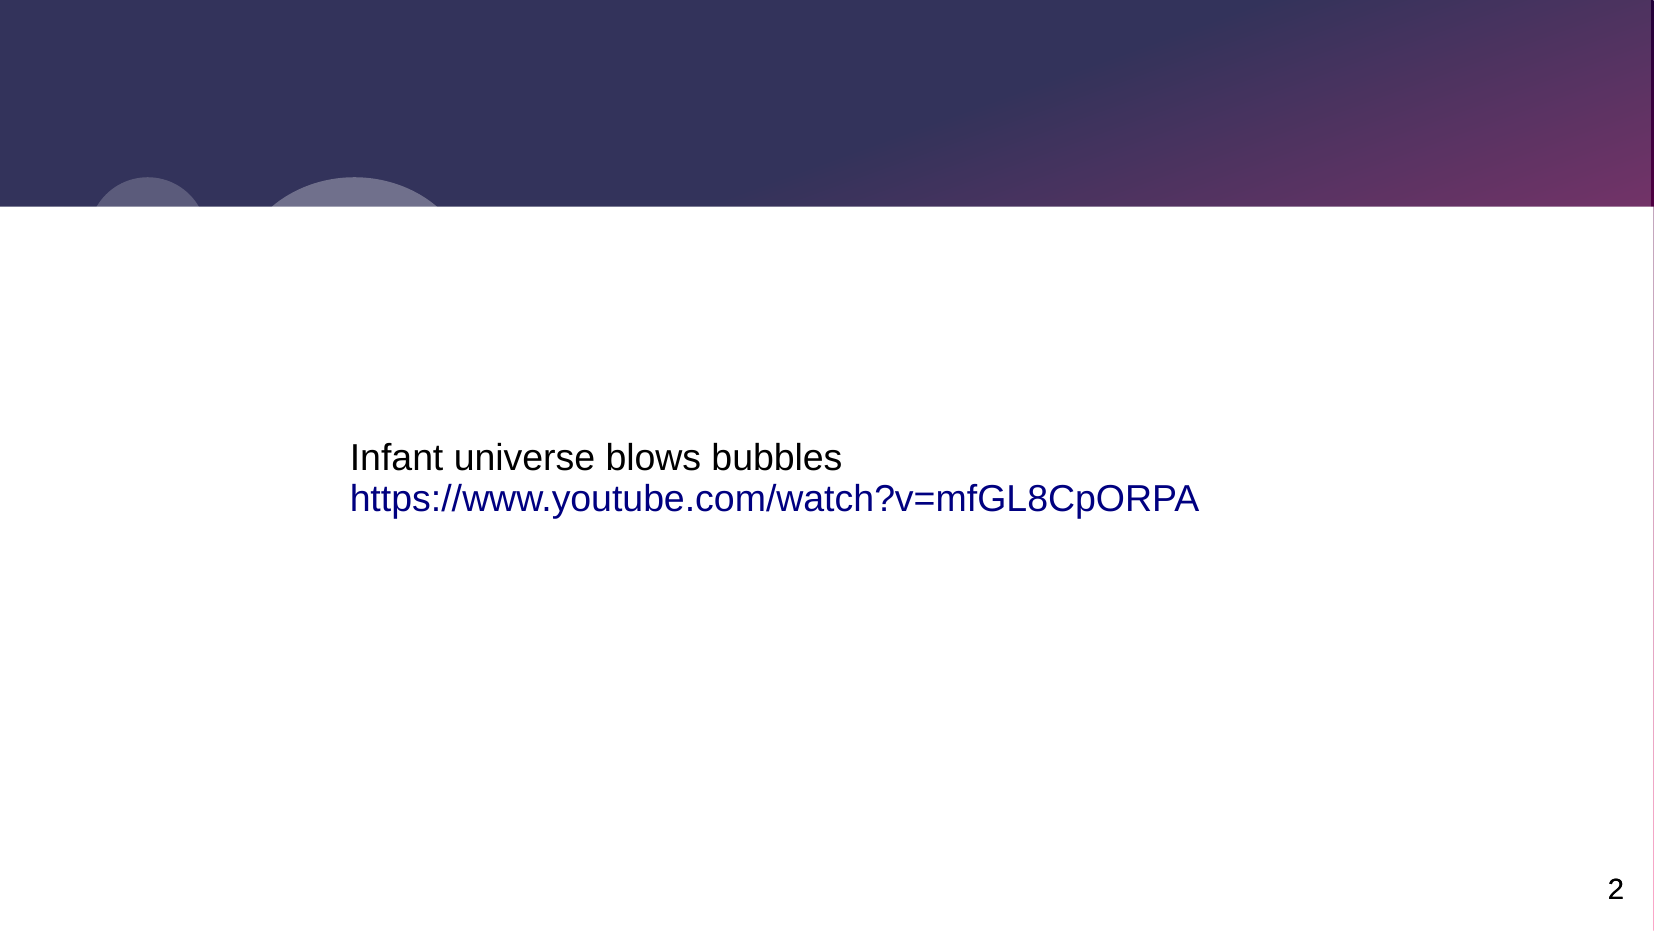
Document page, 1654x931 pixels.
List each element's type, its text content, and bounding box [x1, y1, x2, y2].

text_box Infant universe blows bubbles https://www.youtube.com/watch?v=mfGL8CpORPA [335, 428, 1291, 537]
